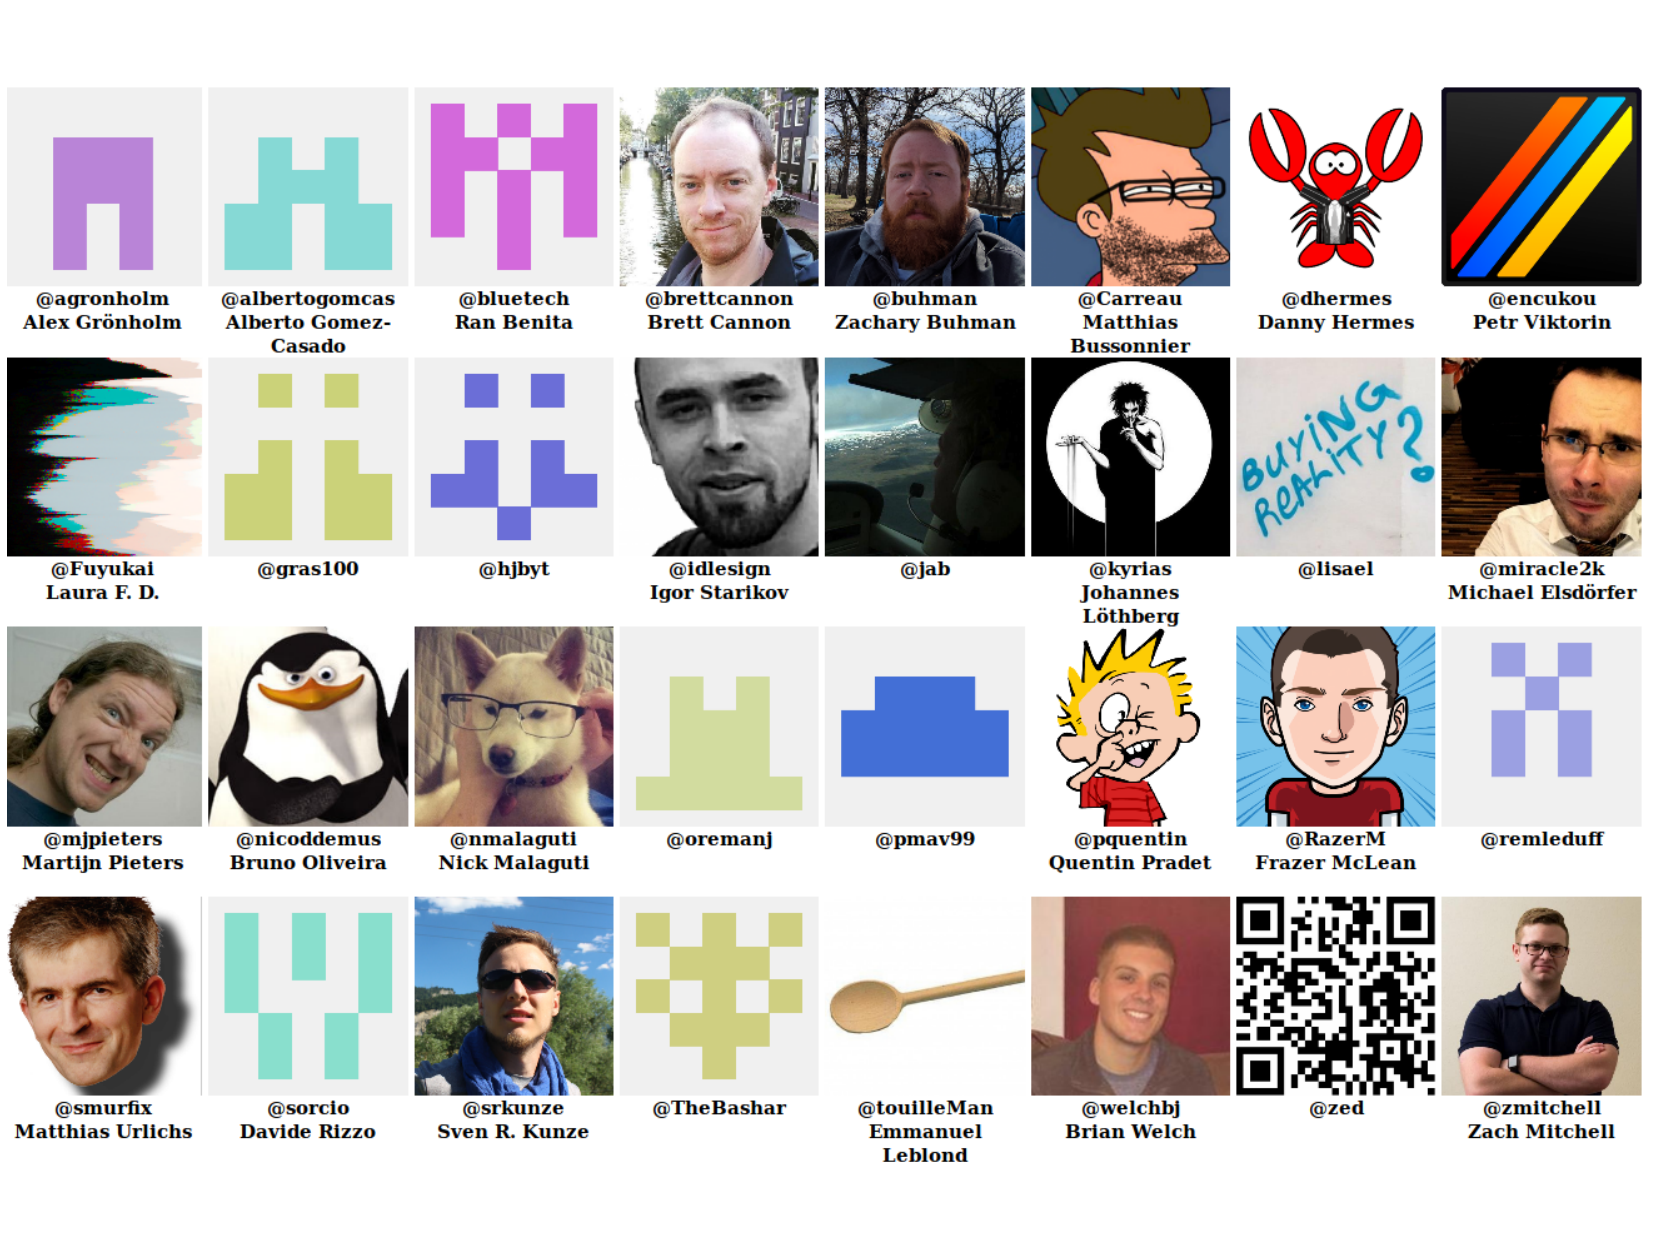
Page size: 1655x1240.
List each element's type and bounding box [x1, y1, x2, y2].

picture [7, 85, 1655, 1177]
